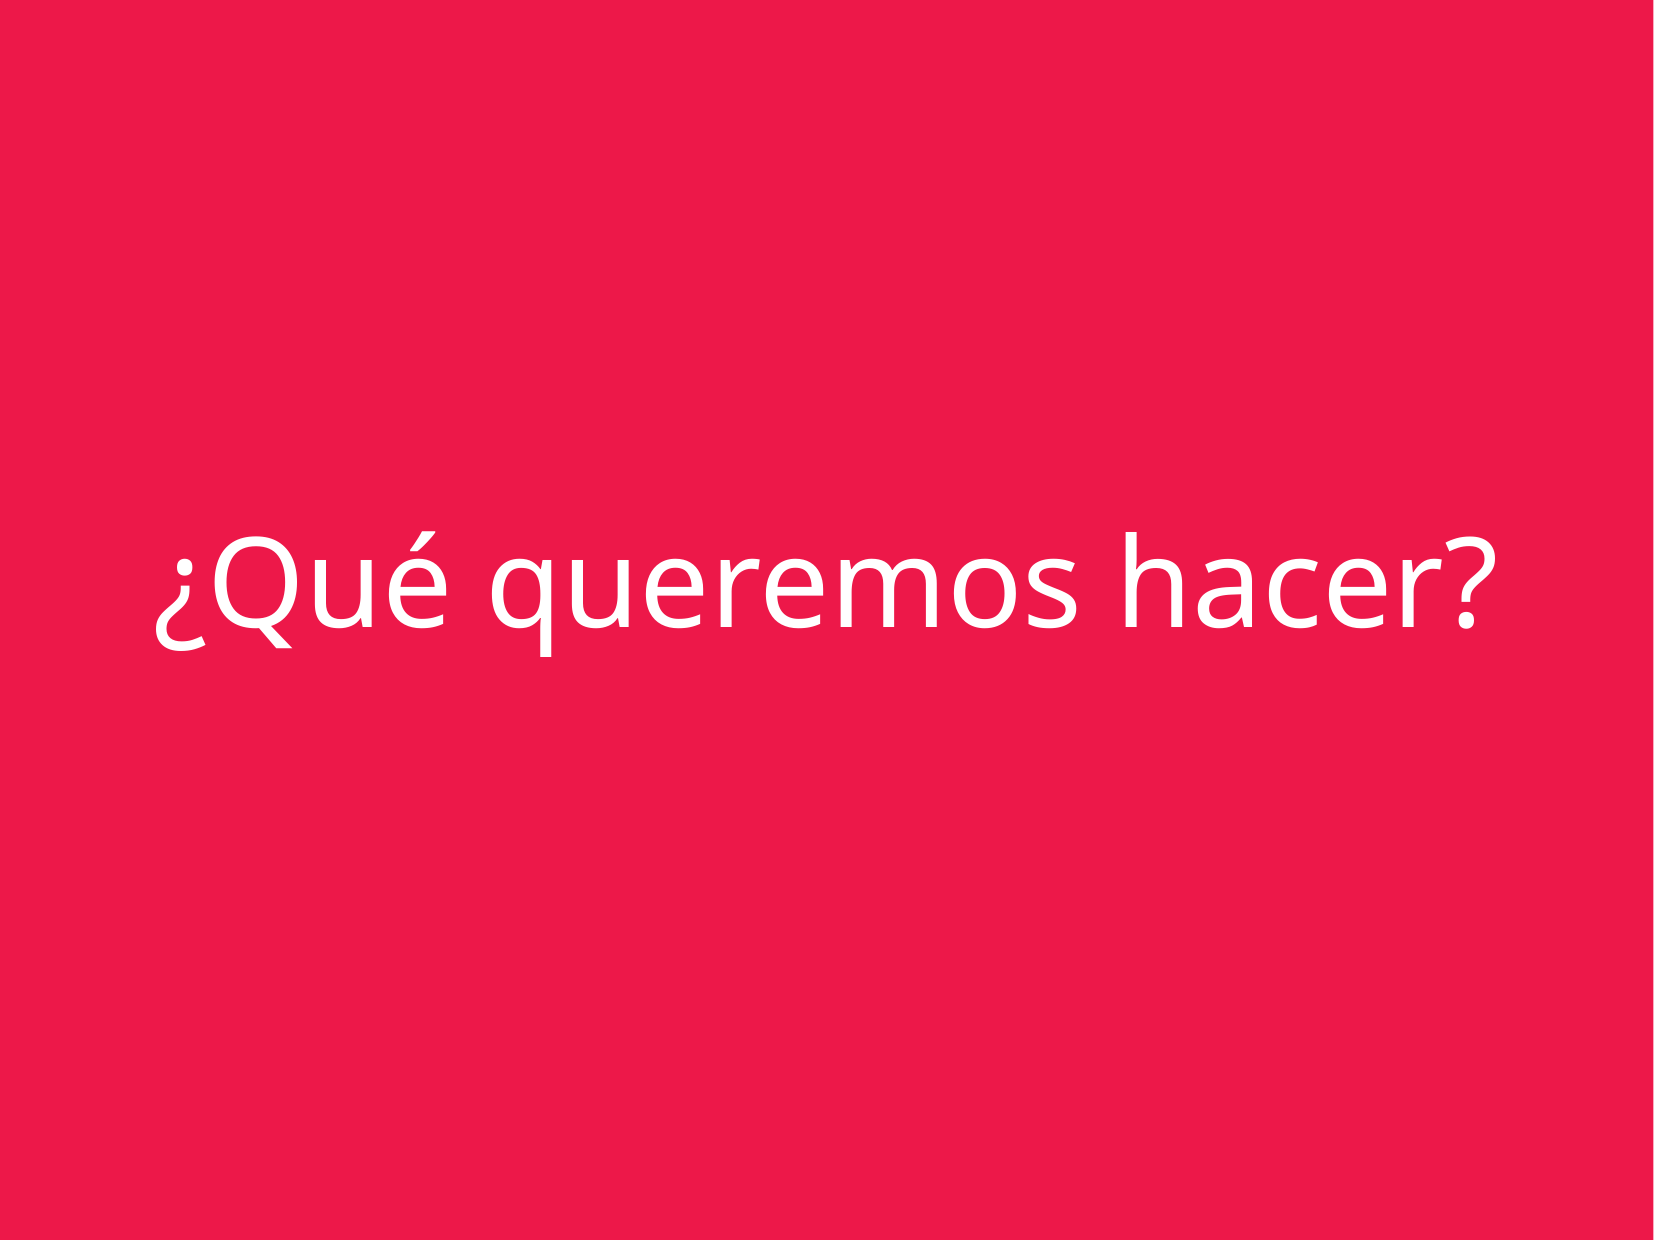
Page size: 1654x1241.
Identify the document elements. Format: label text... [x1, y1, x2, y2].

subtitle ¿Qué queremos hacer? [82, 56, 1571, 1102]
